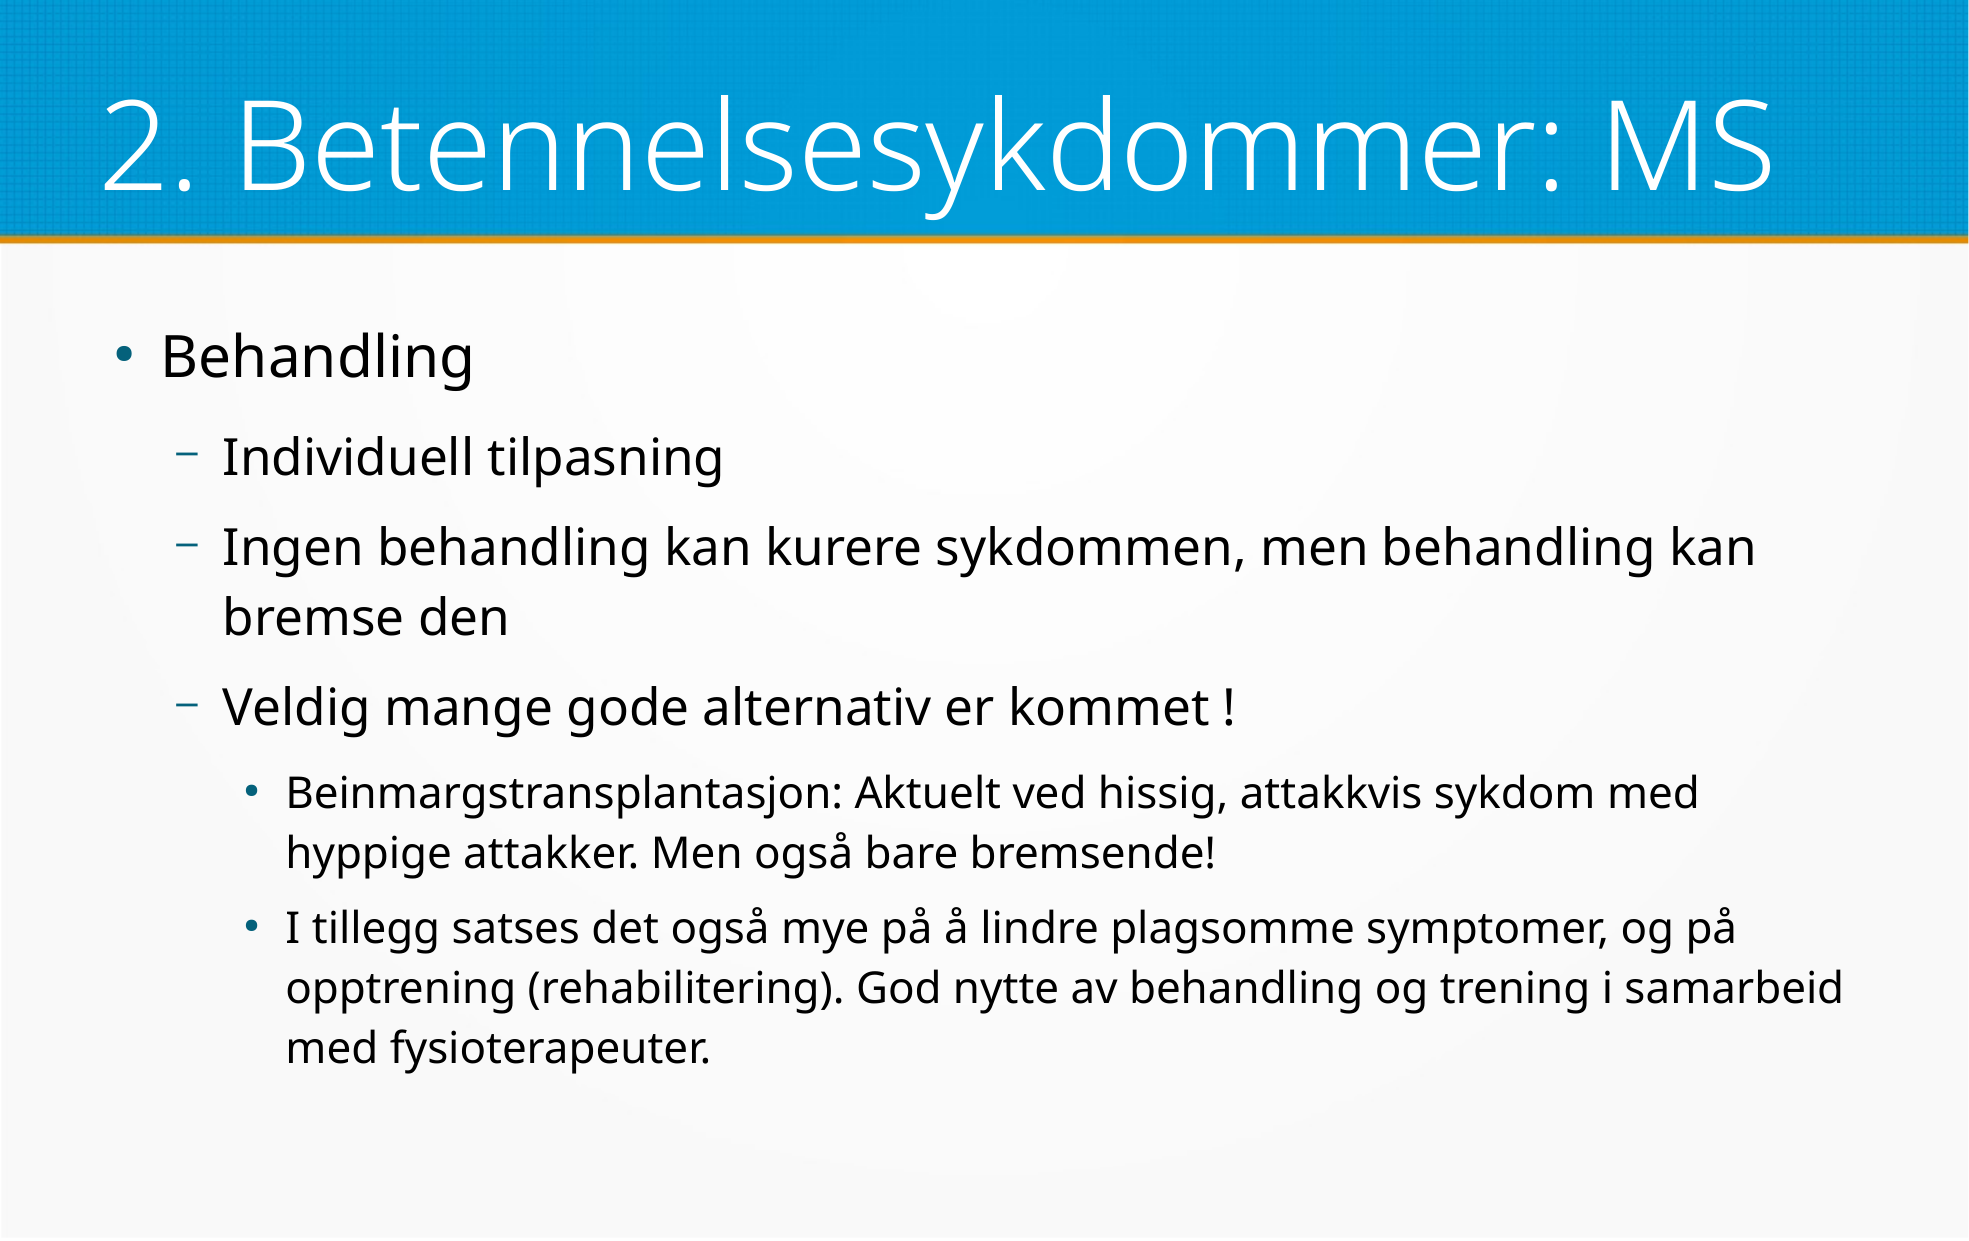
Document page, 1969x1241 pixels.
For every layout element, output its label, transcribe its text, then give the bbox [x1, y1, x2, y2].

title 2. Betennelsesykdommer: MS [98, 19, 1870, 227]
list Behandling Individuell tilpasning Ingen behandling kan kurere sykdommen, men behandling kan bremse den Veldig mange gode alternativ er kommet ! Beinmargstransplantasjon: Aktuelt ved hissig, attakkvis sykdom med hyppige attakker. Men også bare bremsende! I tillegg satses det også mye på å lindre plagsomme symptomer, og på opptrening (rehabilitering). God nytte av behandling og trening i samarbeid med fysioterapeuter. [98, 315, 1861, 1081]
picture [0, 233, 1969, 1241]
